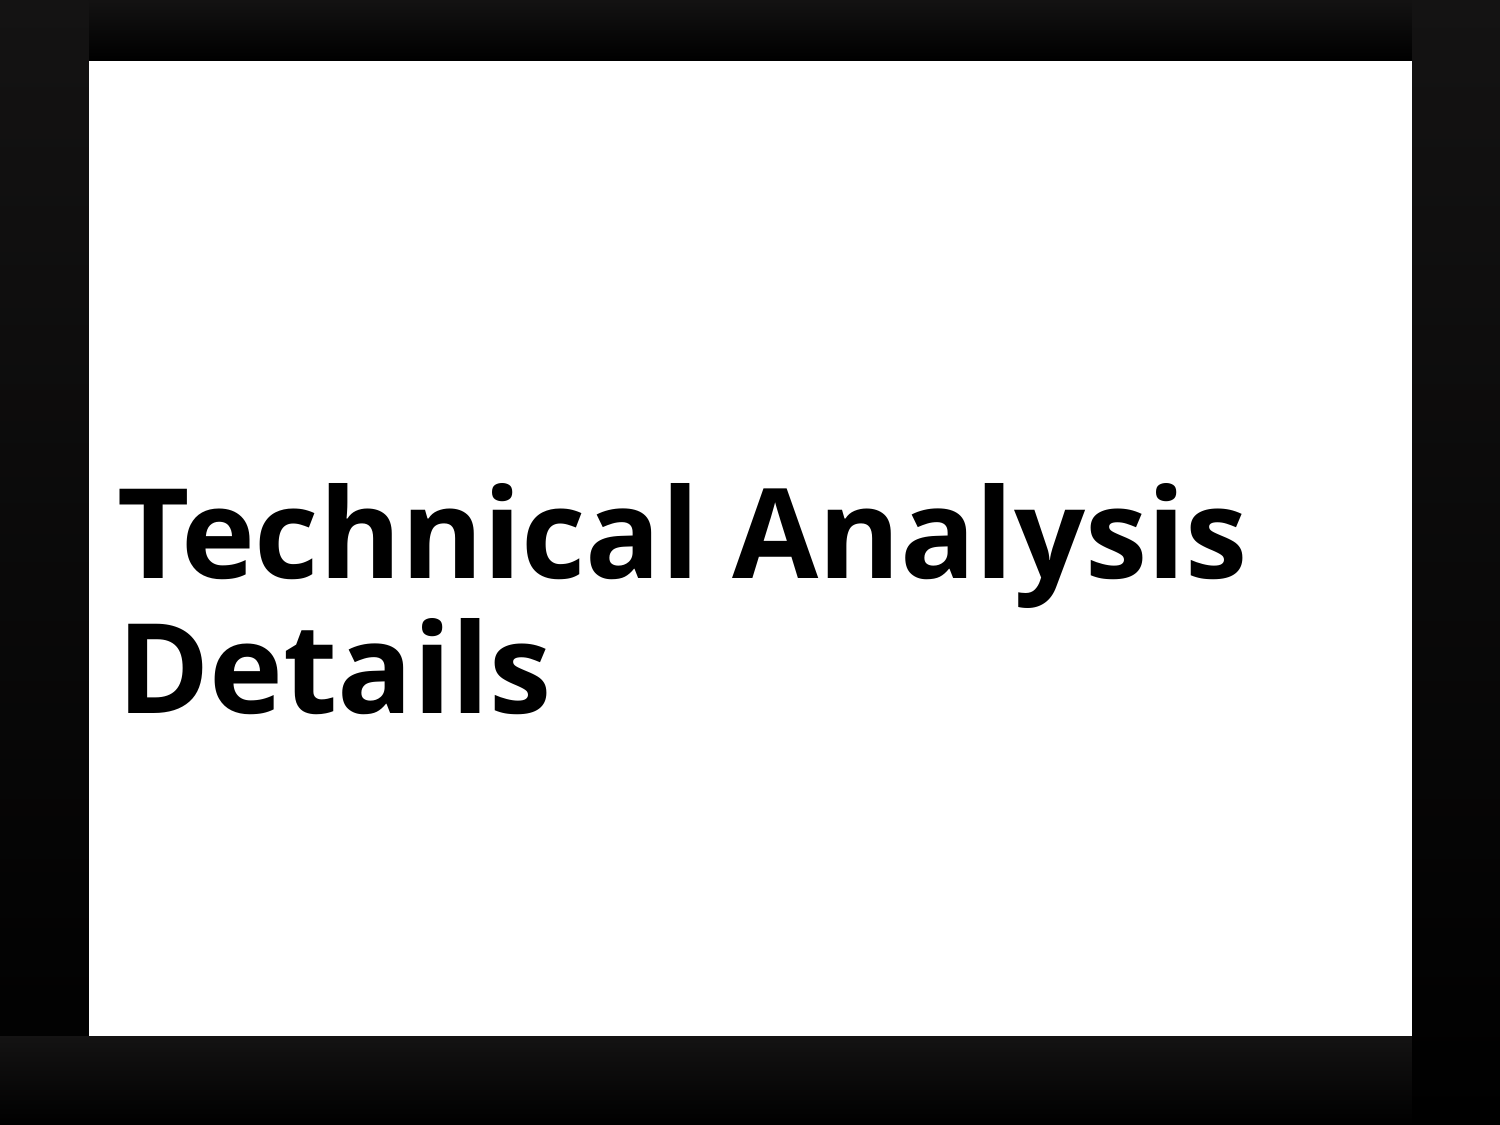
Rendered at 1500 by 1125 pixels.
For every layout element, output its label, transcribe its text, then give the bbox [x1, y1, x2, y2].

title Technical Analysis Details [102, 280, 1397, 749]
